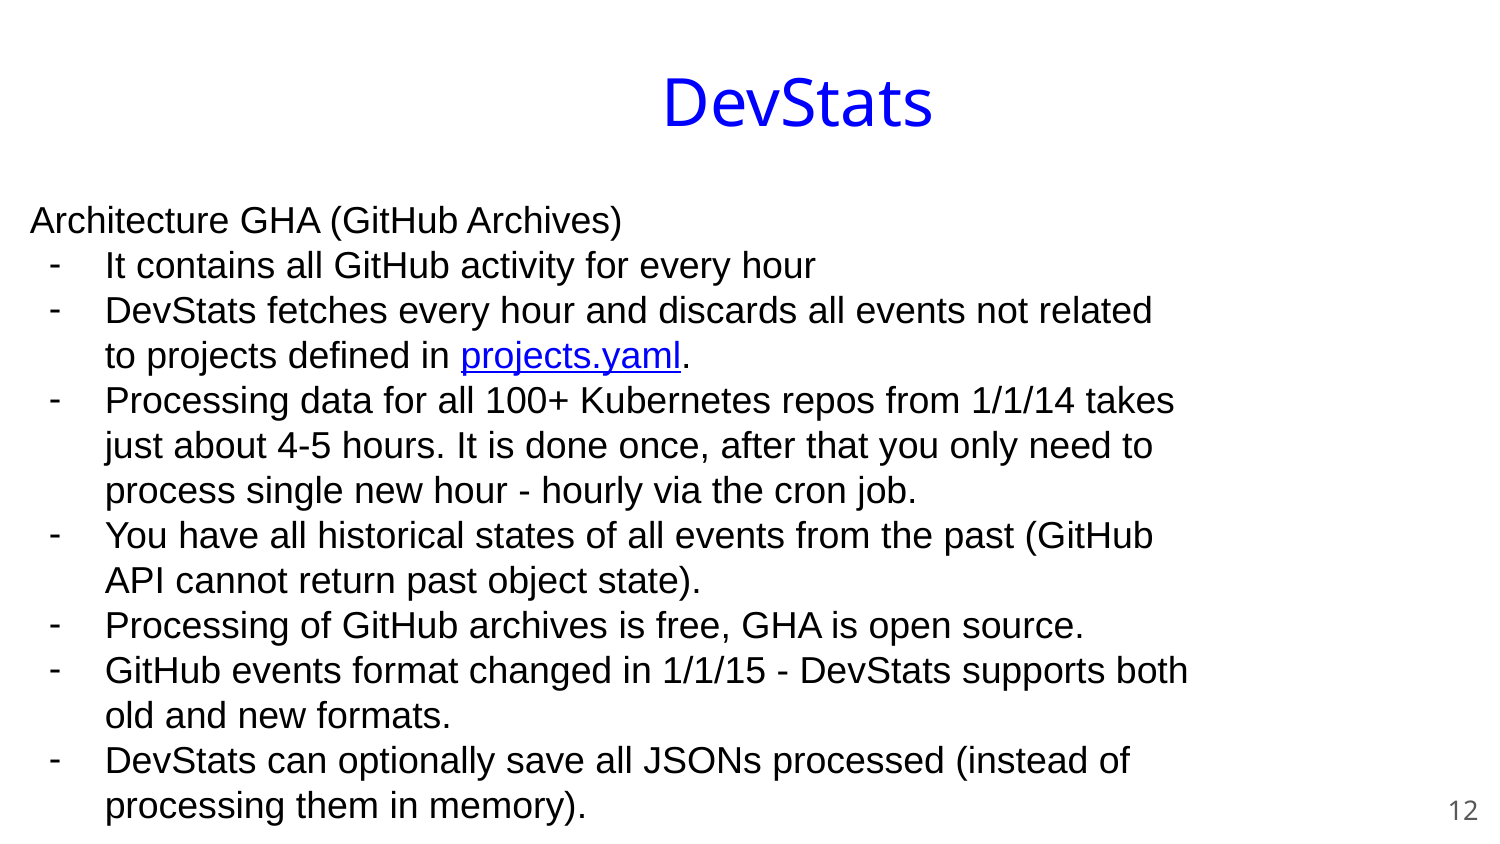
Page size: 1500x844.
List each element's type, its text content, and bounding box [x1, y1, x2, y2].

text_box Architecture GHA (GitHub Archives) It contains all GitHub activity for every hour DevStats fetches every hour and discards all events not related to projects defined in projects.yaml. Processing data for all 100+ Kubernetes repos from 1/1/14 takes just about 4-5 hours. It is done once, after that you only need to process single new hour - hourly via the cron job. You have all historical states of all events from the past (GitHub API cannot return past object state). Processing of GitHub archives is free, GHA is open source. GitHub events format changed in 1/1/15 - DevStats supports both old and new formats. DevStats can optionally save all JSONs processed (instead of processing them in memory). [14, 181, 1208, 780]
title DevStats [646, 41, 1208, 159]
slide_number <number> [1403, 779, 1494, 844]
